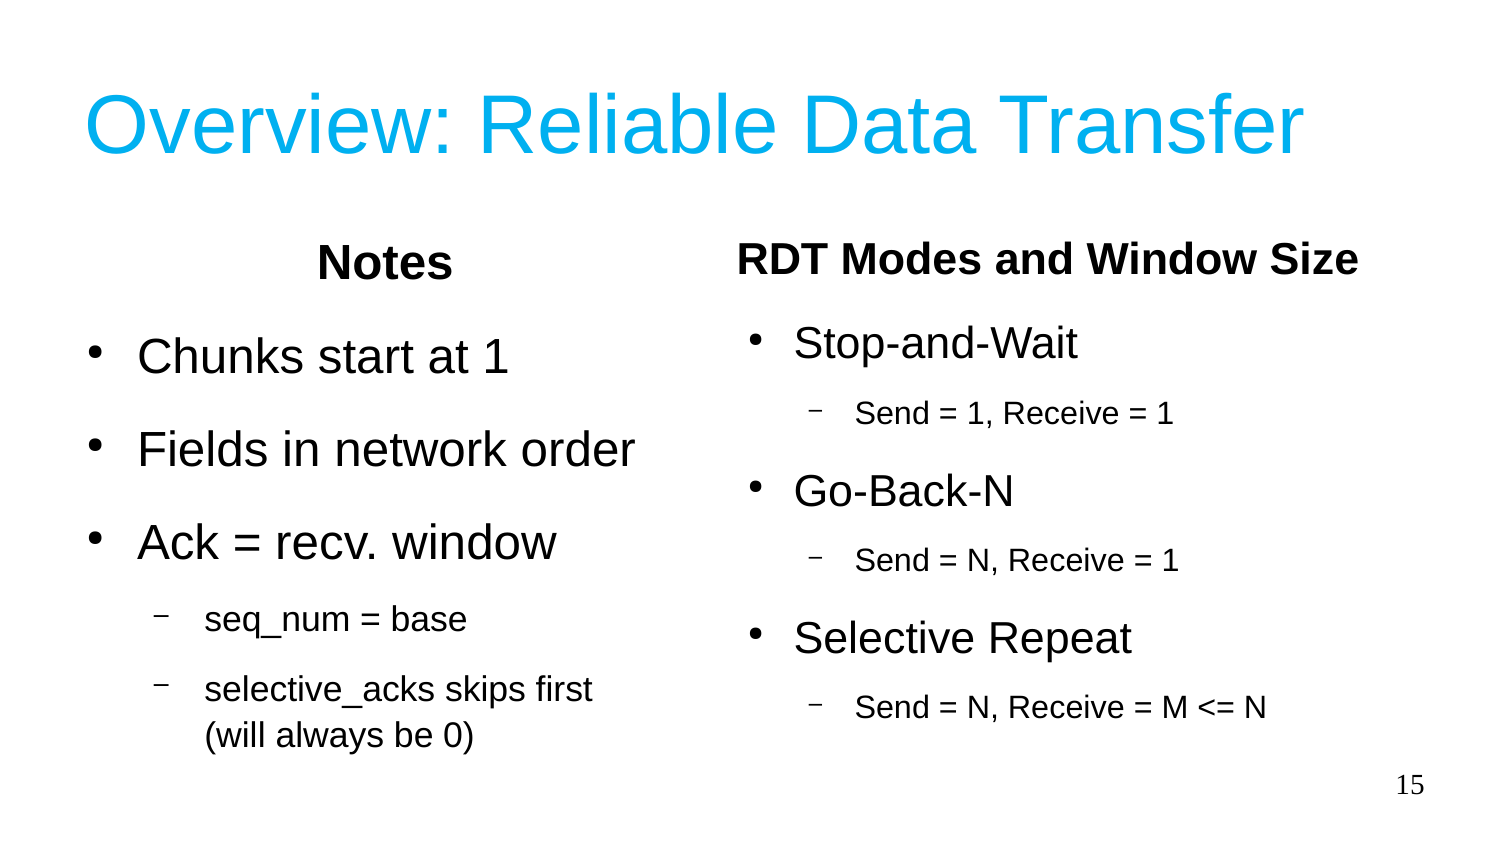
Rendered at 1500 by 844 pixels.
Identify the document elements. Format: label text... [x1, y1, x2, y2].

list Notes Chunks start at 1 Fields in network order Ack = recv. window seq_num = base selective_acks skips first (will always be 0) [69, 224, 702, 760]
list RDT Modes and Window Size Stop-and-Wait Send = 1, Receive = 1 Go-Back-N Send = N, Receive = 1 Selective Repeat Send = N, Receive = M <= N [732, 224, 1364, 760]
title Overview: Reliable Data Transfer [69, 44, 1364, 208]
